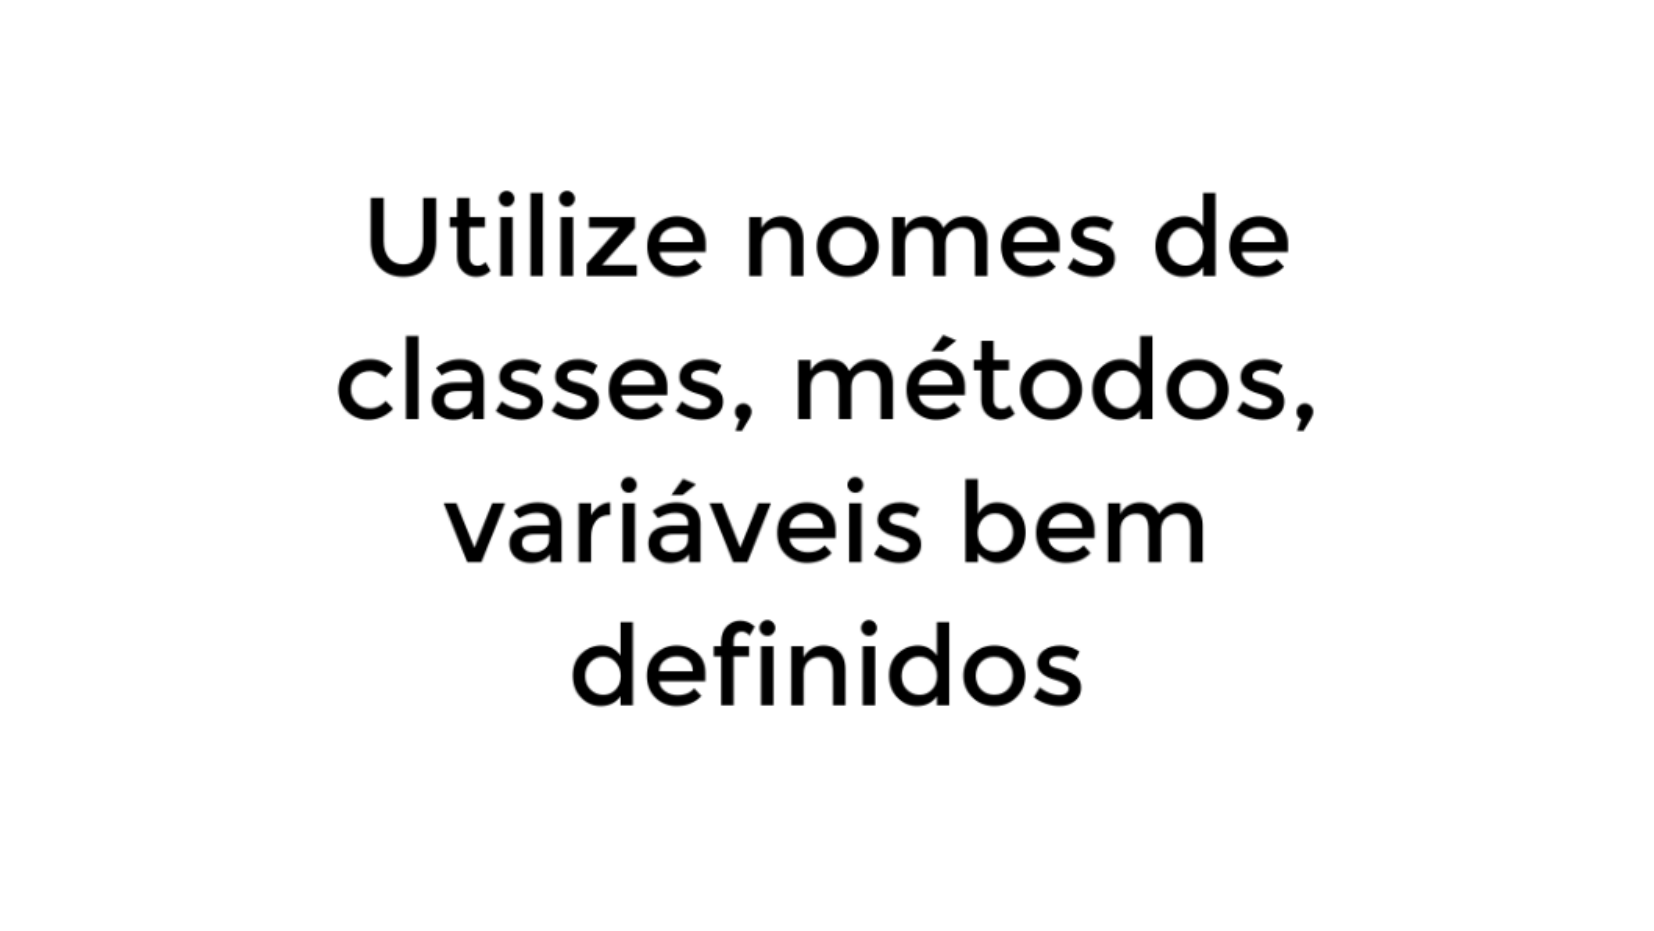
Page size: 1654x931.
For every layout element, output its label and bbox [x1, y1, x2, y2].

picture [227, 89, 1431, 839]
